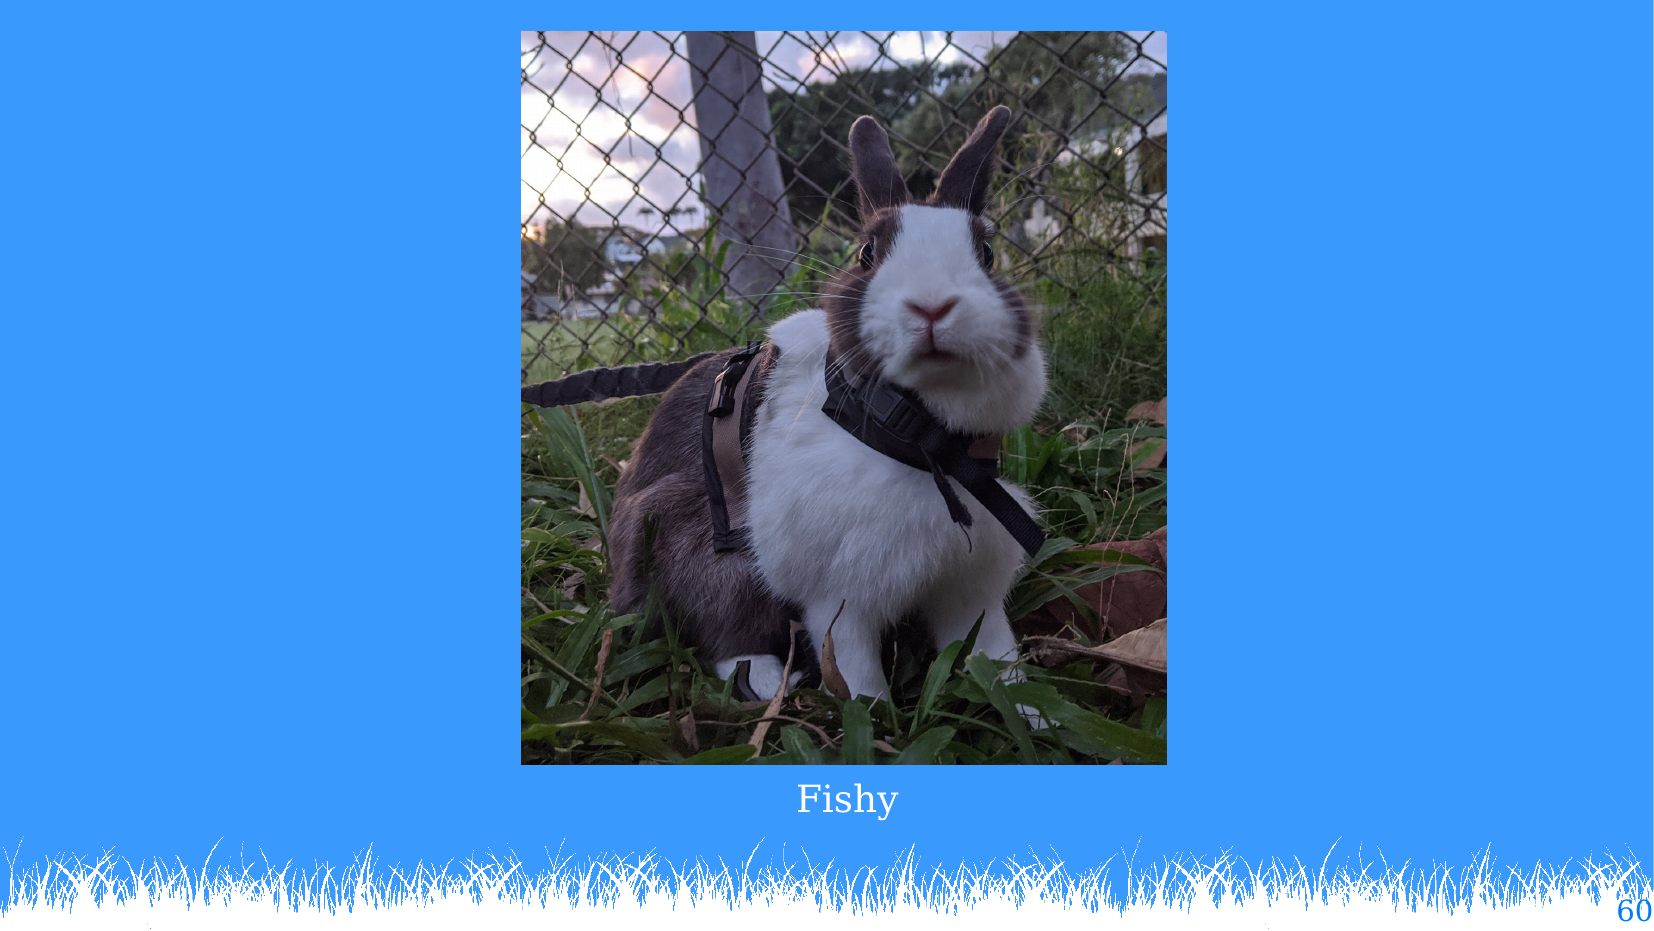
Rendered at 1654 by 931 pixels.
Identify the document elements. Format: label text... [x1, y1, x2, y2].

picture [0, 0, 1654, 931]
text_box Fishy [645, 770, 1051, 852]
